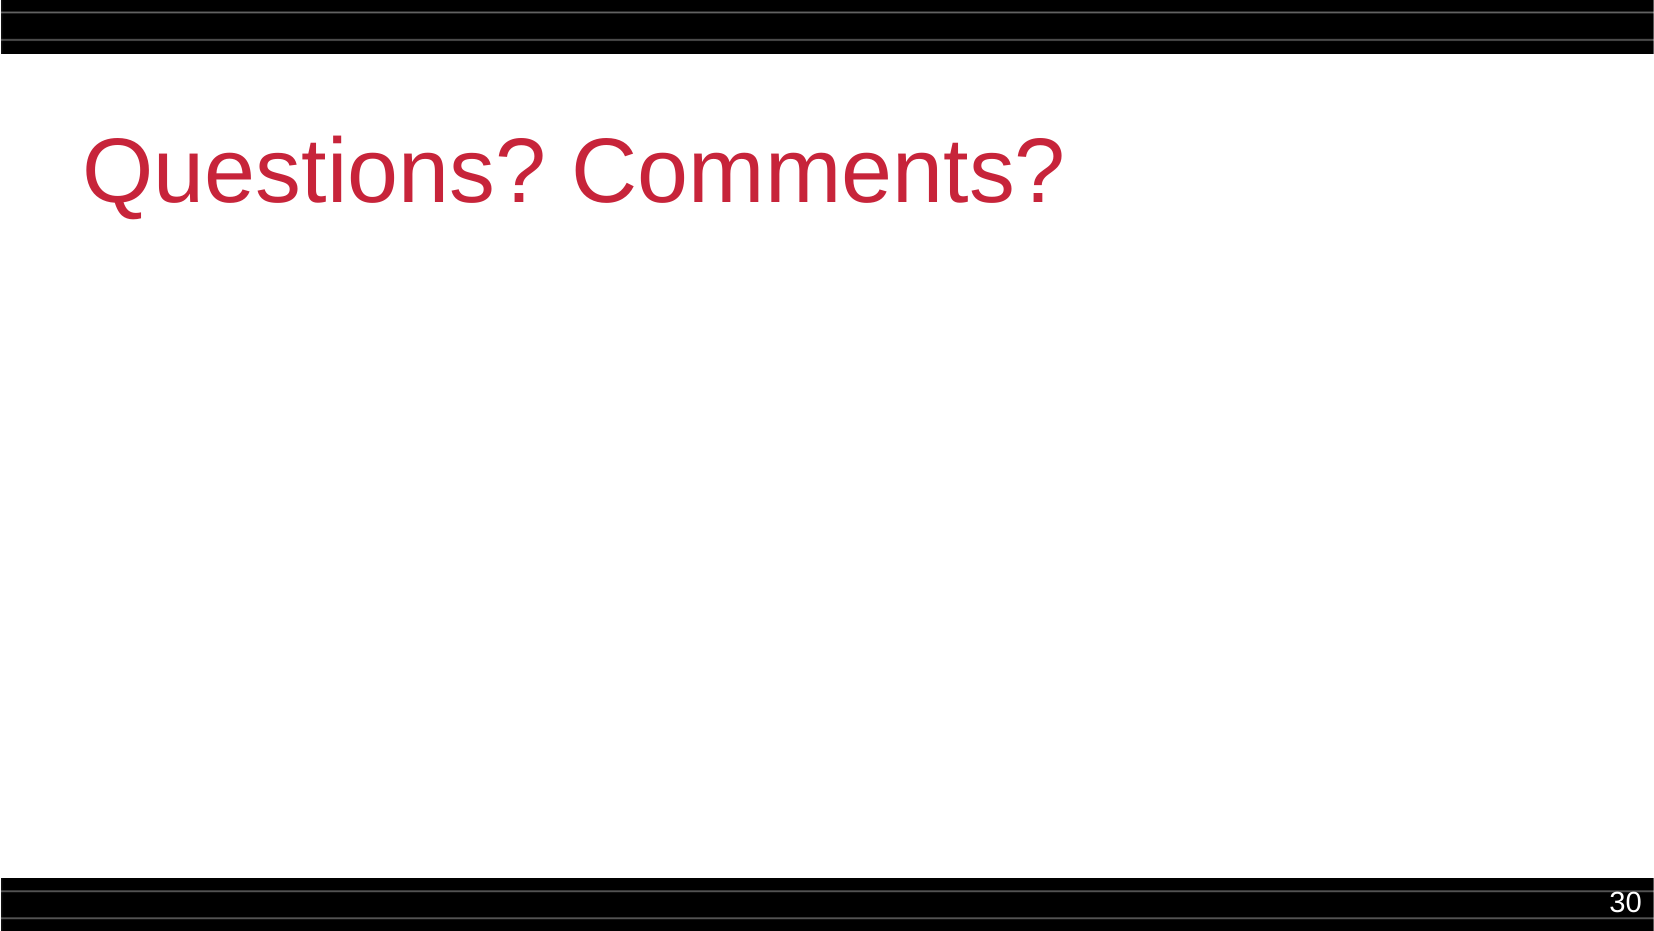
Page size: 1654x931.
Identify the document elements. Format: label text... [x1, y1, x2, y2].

picture [1, 0, 1654, 54]
title Questions? Comments? [82, 92, 1571, 249]
picture [1, 878, 1654, 931]
